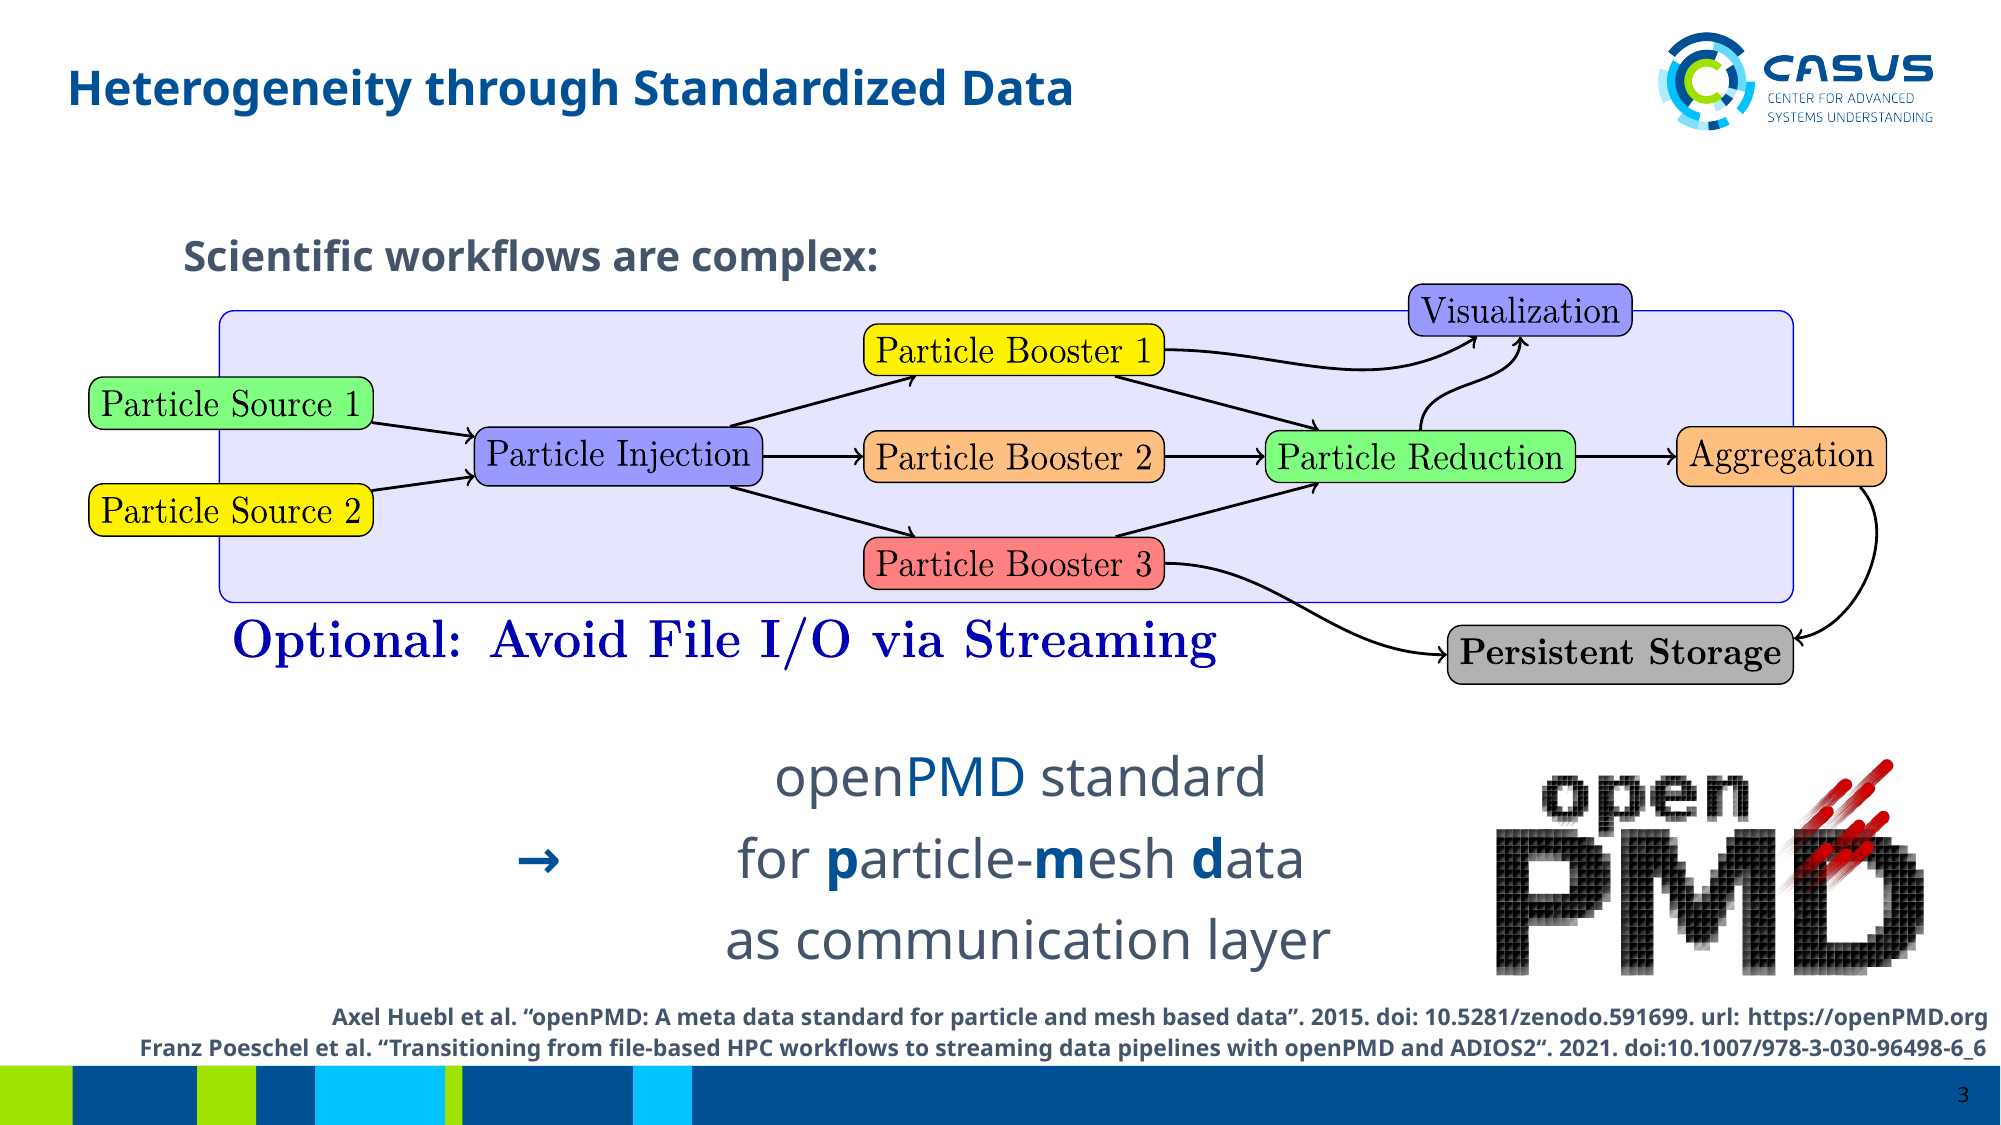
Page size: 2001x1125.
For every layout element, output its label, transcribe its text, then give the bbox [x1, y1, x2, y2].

picture [1658, 32, 1933, 131]
text_box Axel Huebl et al. “openPMD: A meta data standard for particle and mesh based data”. 2015. doi: 10.5281/zenodo.591699. url: https://openPMD.org Franz Poeschel et al. “Transitioning from file-based HPC workflows to streaming data pipelines with openPMD and ADIOS2“. 2021. doi:10.1007/978-3-030-96498-6_6 [0, 993, 2001, 1119]
picture [0, 206, 2001, 993]
list Scientific workflows are complex: [124, 152, 2001, 598]
list openPMD standard → for particle-mesh data as communication layer [403, 731, 1374, 993]
title Heterogeneity through Standardized Data [66, 54, 1621, 120]
